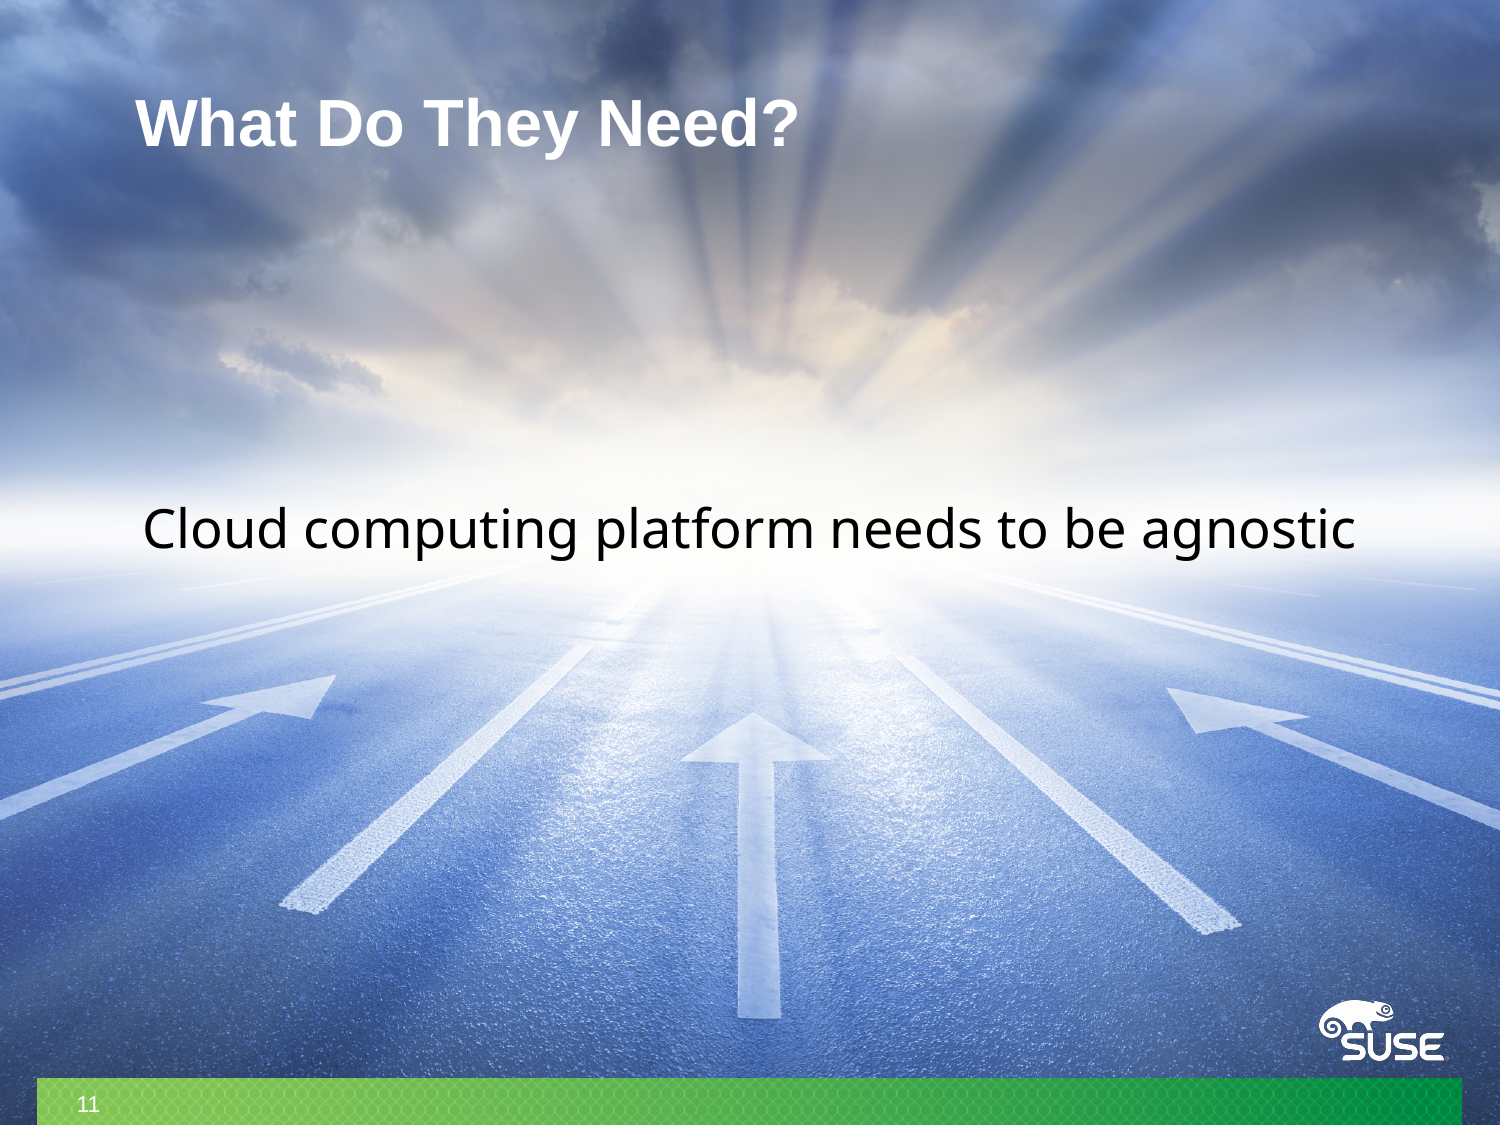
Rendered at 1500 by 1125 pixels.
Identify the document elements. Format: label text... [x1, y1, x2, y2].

text_box <number> [21, 1069, 156, 1125]
text_box Cloud computing platform needs to be agnostic [182, 490, 1318, 564]
picture [0, 0, 1500, 1125]
title What Do They Need? [135, 41, 1372, 204]
